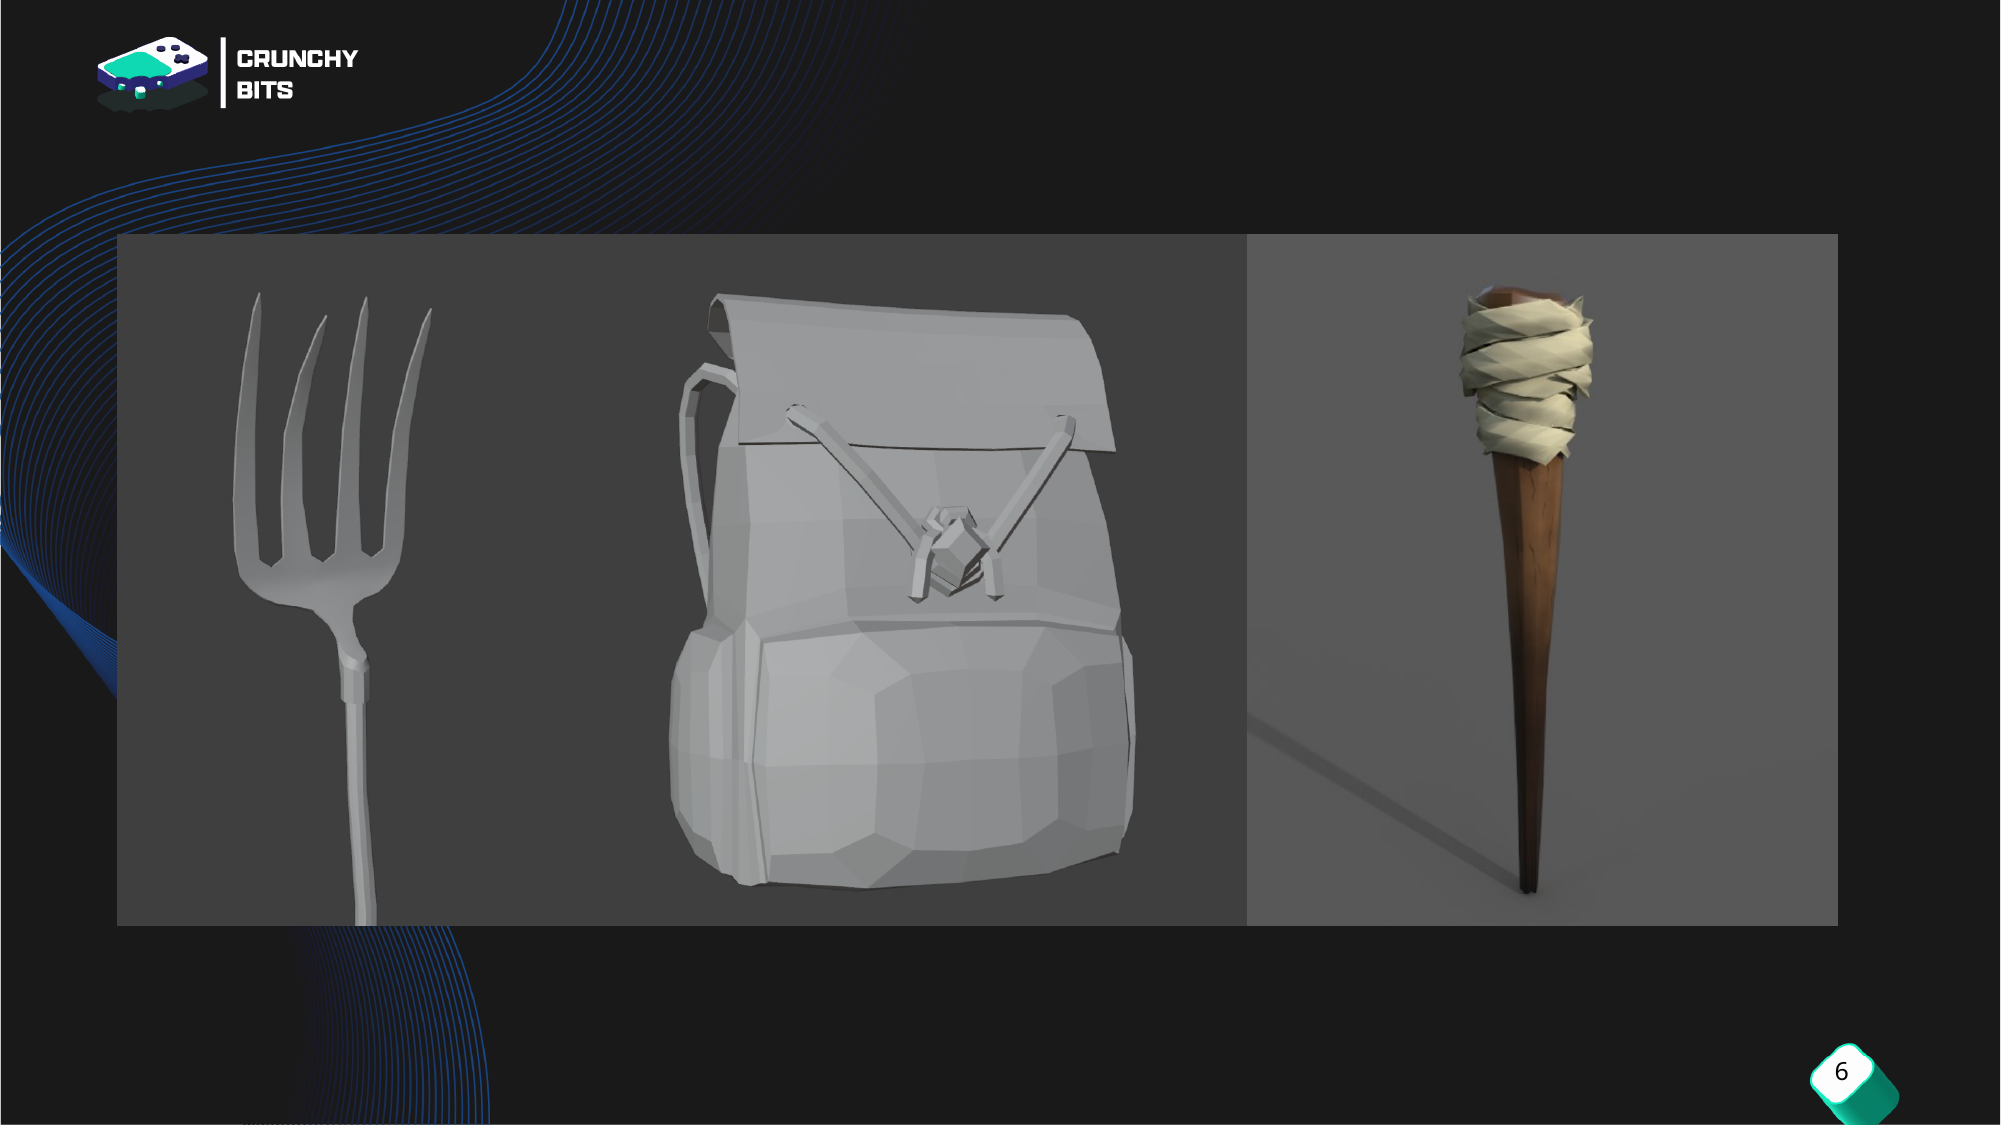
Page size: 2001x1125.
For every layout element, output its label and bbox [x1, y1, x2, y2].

text_box [1789, 1042, 1894, 1103]
picture [117, 234, 1838, 926]
